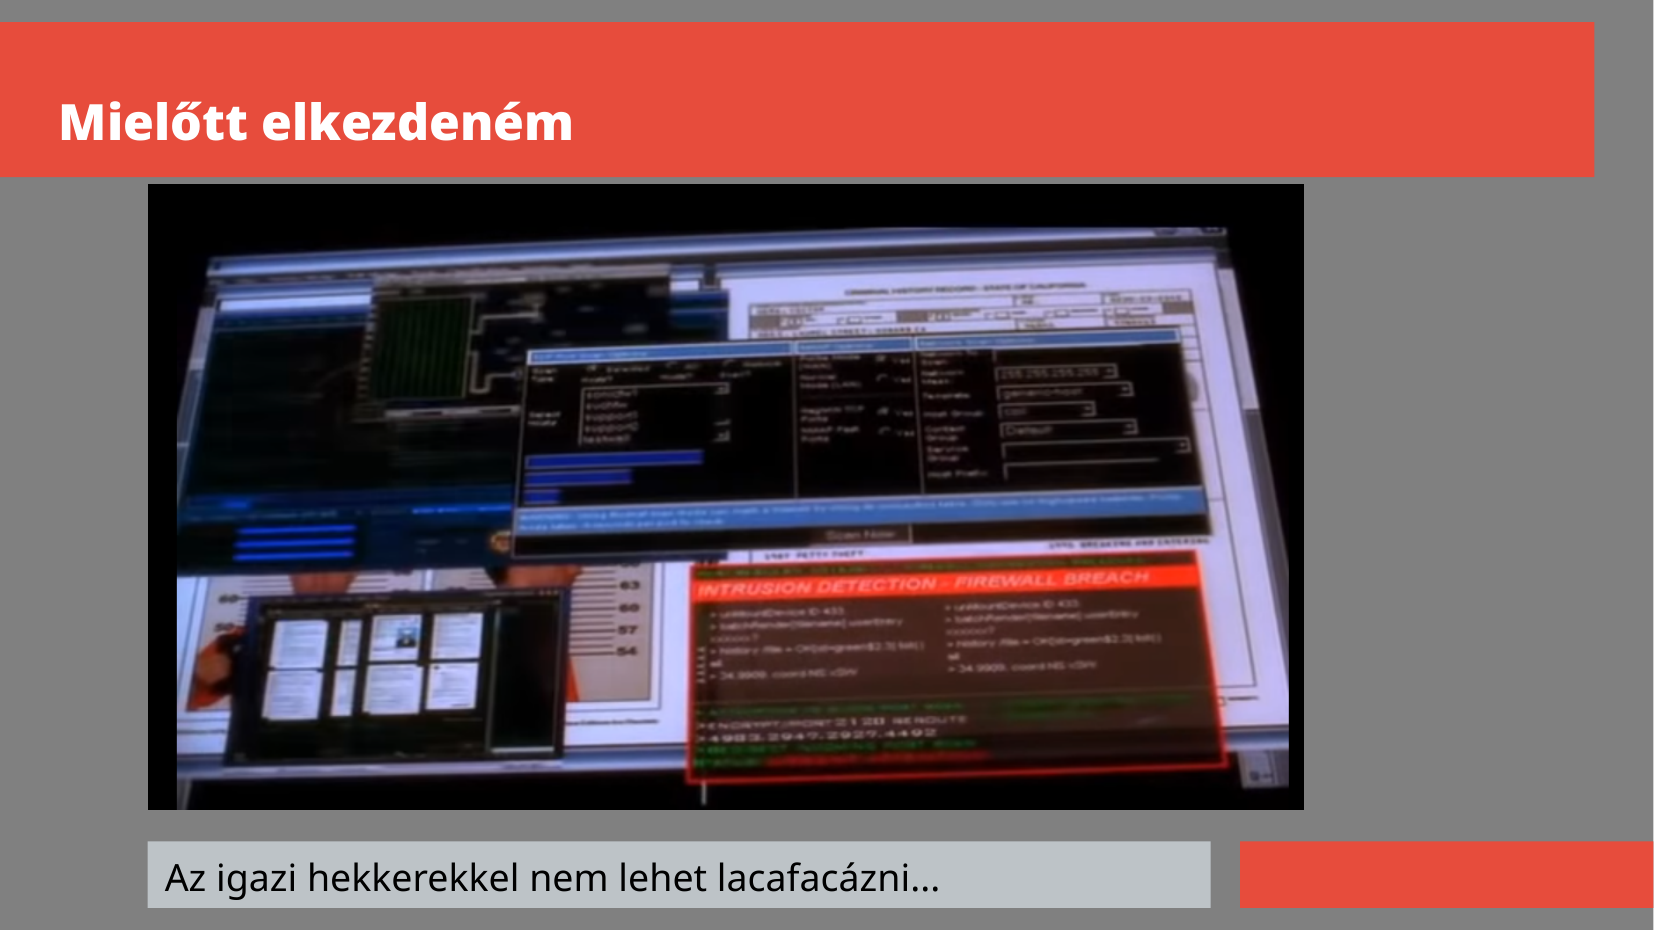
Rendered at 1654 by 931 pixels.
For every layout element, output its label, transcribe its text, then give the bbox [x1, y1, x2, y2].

picture [148, 184, 1304, 811]
title Mielőtt elkezdeném [58, 44, 1595, 155]
text_box Az igazi hekkerekkel nem lehet lacafacázni... [150, 843, 1216, 907]
